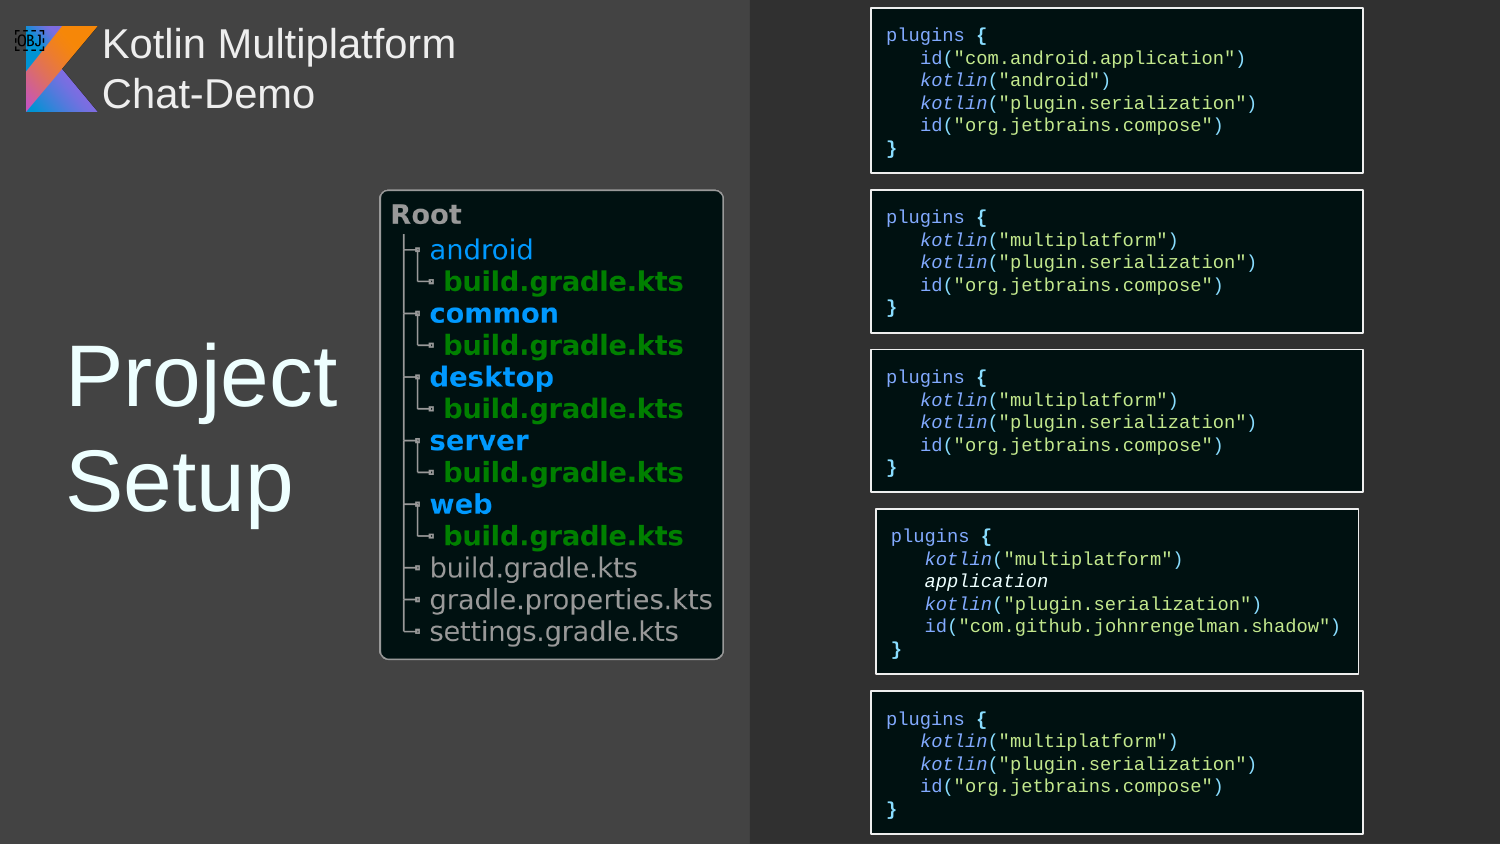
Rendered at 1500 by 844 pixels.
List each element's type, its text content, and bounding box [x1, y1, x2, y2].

text_box plugins { kotlin("multiplatform") kotlin("plugin.serialization") id("org.jetbrains.compose") } [871, 190, 1364, 333]
text_box plugins { kotlin("multiplatform") kotlin("plugin.serialization") id("org.jetbrains.compose") } [871, 691, 1364, 834]
text_box plugins { kotlin("multiplatform") kotlin("plugin.serialization") id("org.jetbrains.compose") } [871, 349, 1364, 493]
text_box plugins { id("com.android.application") kotlin("android") kotlin("plugin.serialization") id("org.jetbrains.compose") } [871, 8, 1364, 174]
picture [26, 26, 98, 112]
text_box plugins { kotlin("multiplatform") application kotlin("plugin.serialization") id("com.github.johnrengelman.shadow") } [875, 508, 1359, 675]
picture [366, 159, 750, 685]
title Project Setup [50, 300, 366, 544]
